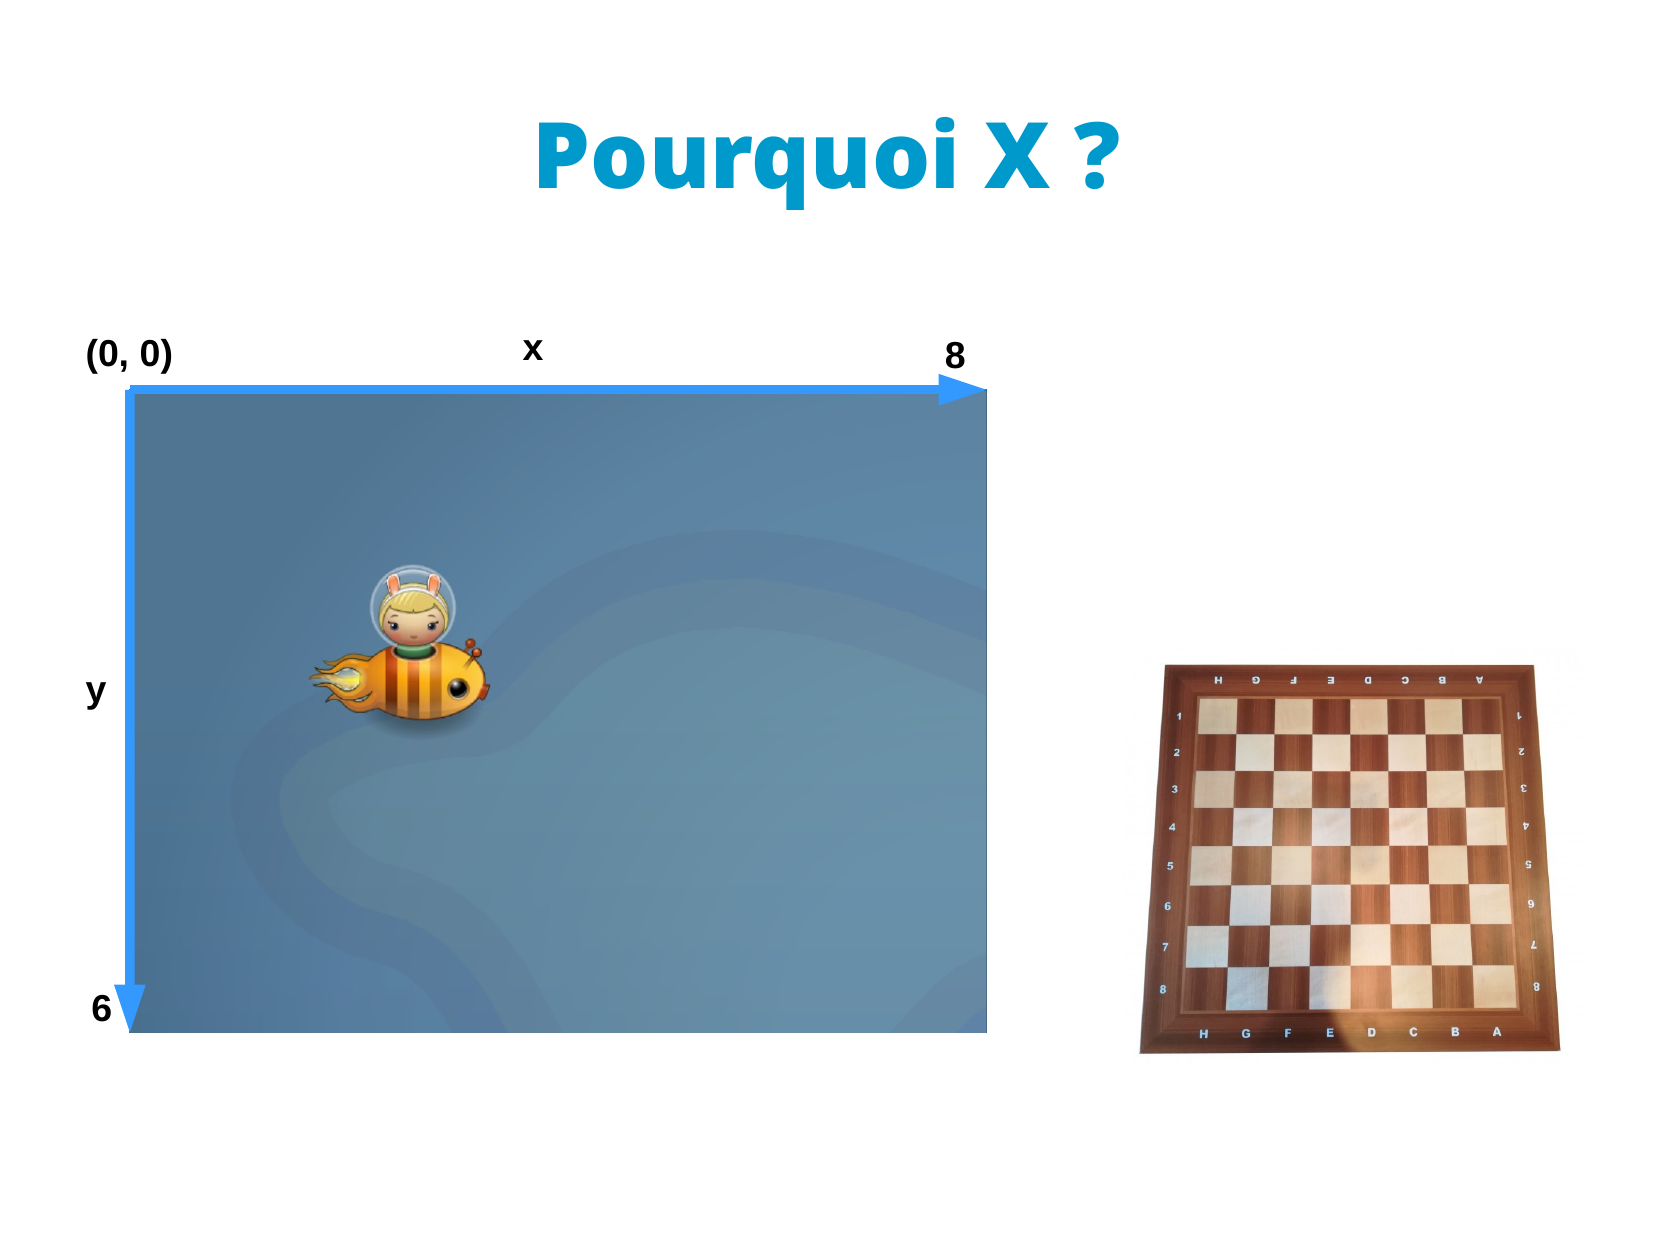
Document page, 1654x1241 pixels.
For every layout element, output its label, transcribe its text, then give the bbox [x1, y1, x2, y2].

text_box x [507, 318, 556, 402]
title Pourquoi X ? [82, 49, 1571, 257]
text_box 6 [76, 980, 172, 1040]
picture [135, 390, 987, 1033]
text_box (0, 0) [70, 324, 189, 384]
text_box 8 [720, 327, 981, 385]
picture [1123, 625, 1583, 1085]
text_box y [70, 661, 119, 745]
